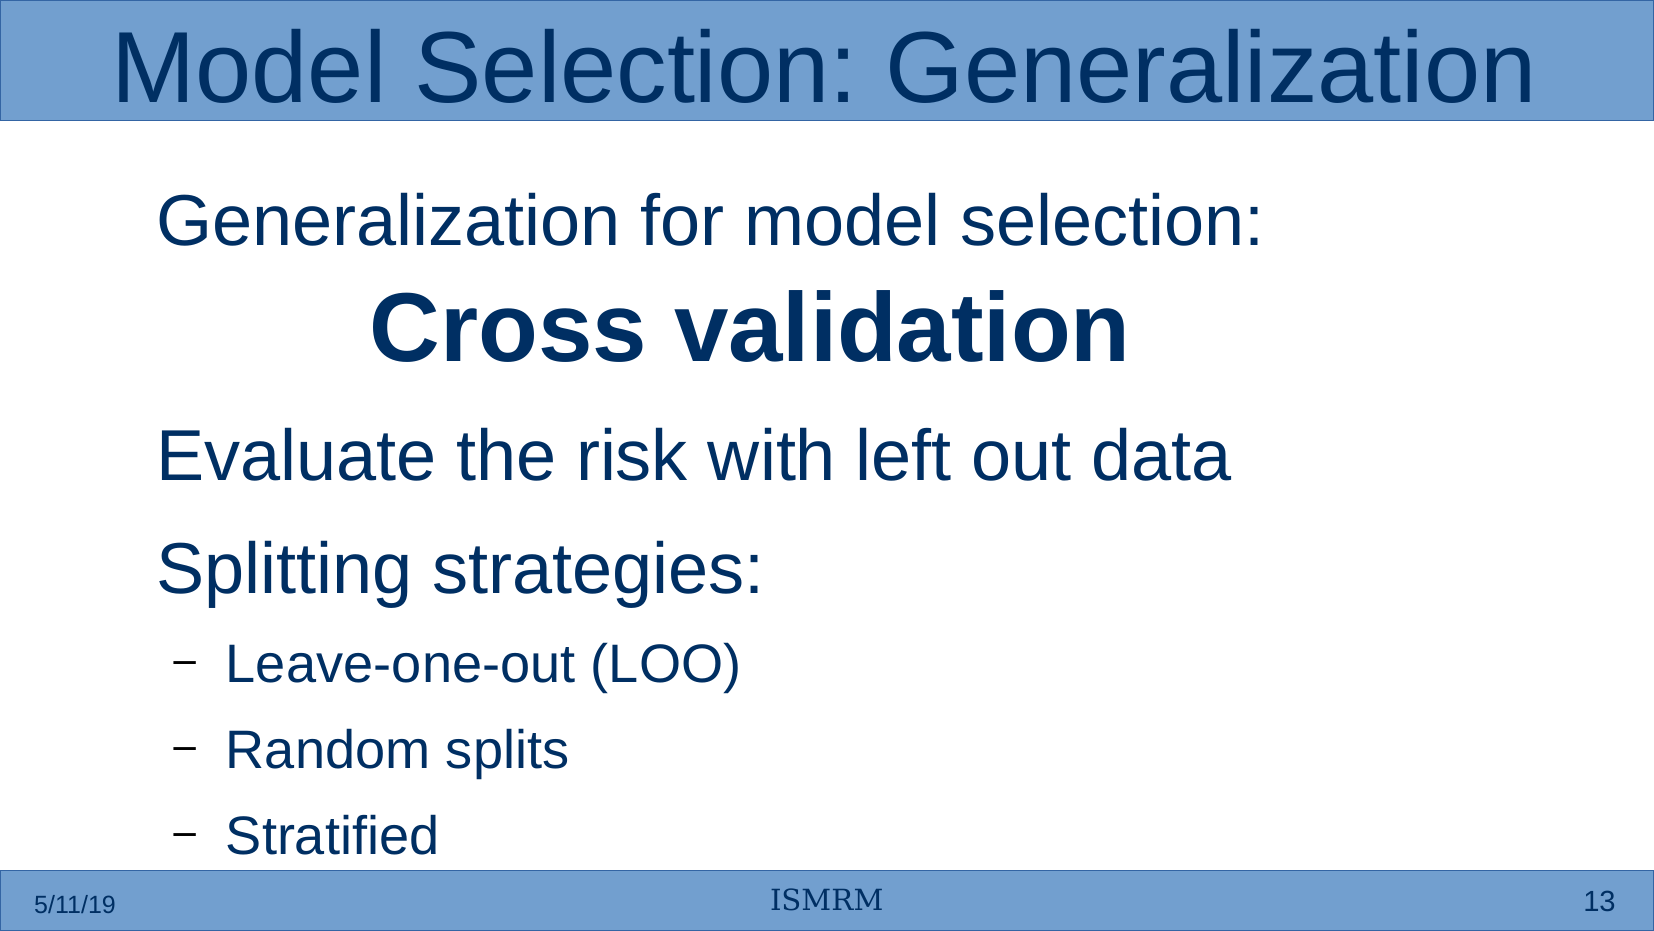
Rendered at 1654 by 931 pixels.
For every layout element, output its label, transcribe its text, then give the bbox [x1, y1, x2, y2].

list Generalization for model selection: Cross validation Evaluate the risk with left out data Splitting strategies: Leave-one-out (LOO) Random splits Stratified [86, 180, 1576, 871]
title Model Selection: Generalization [0, 15, 1651, 121]
